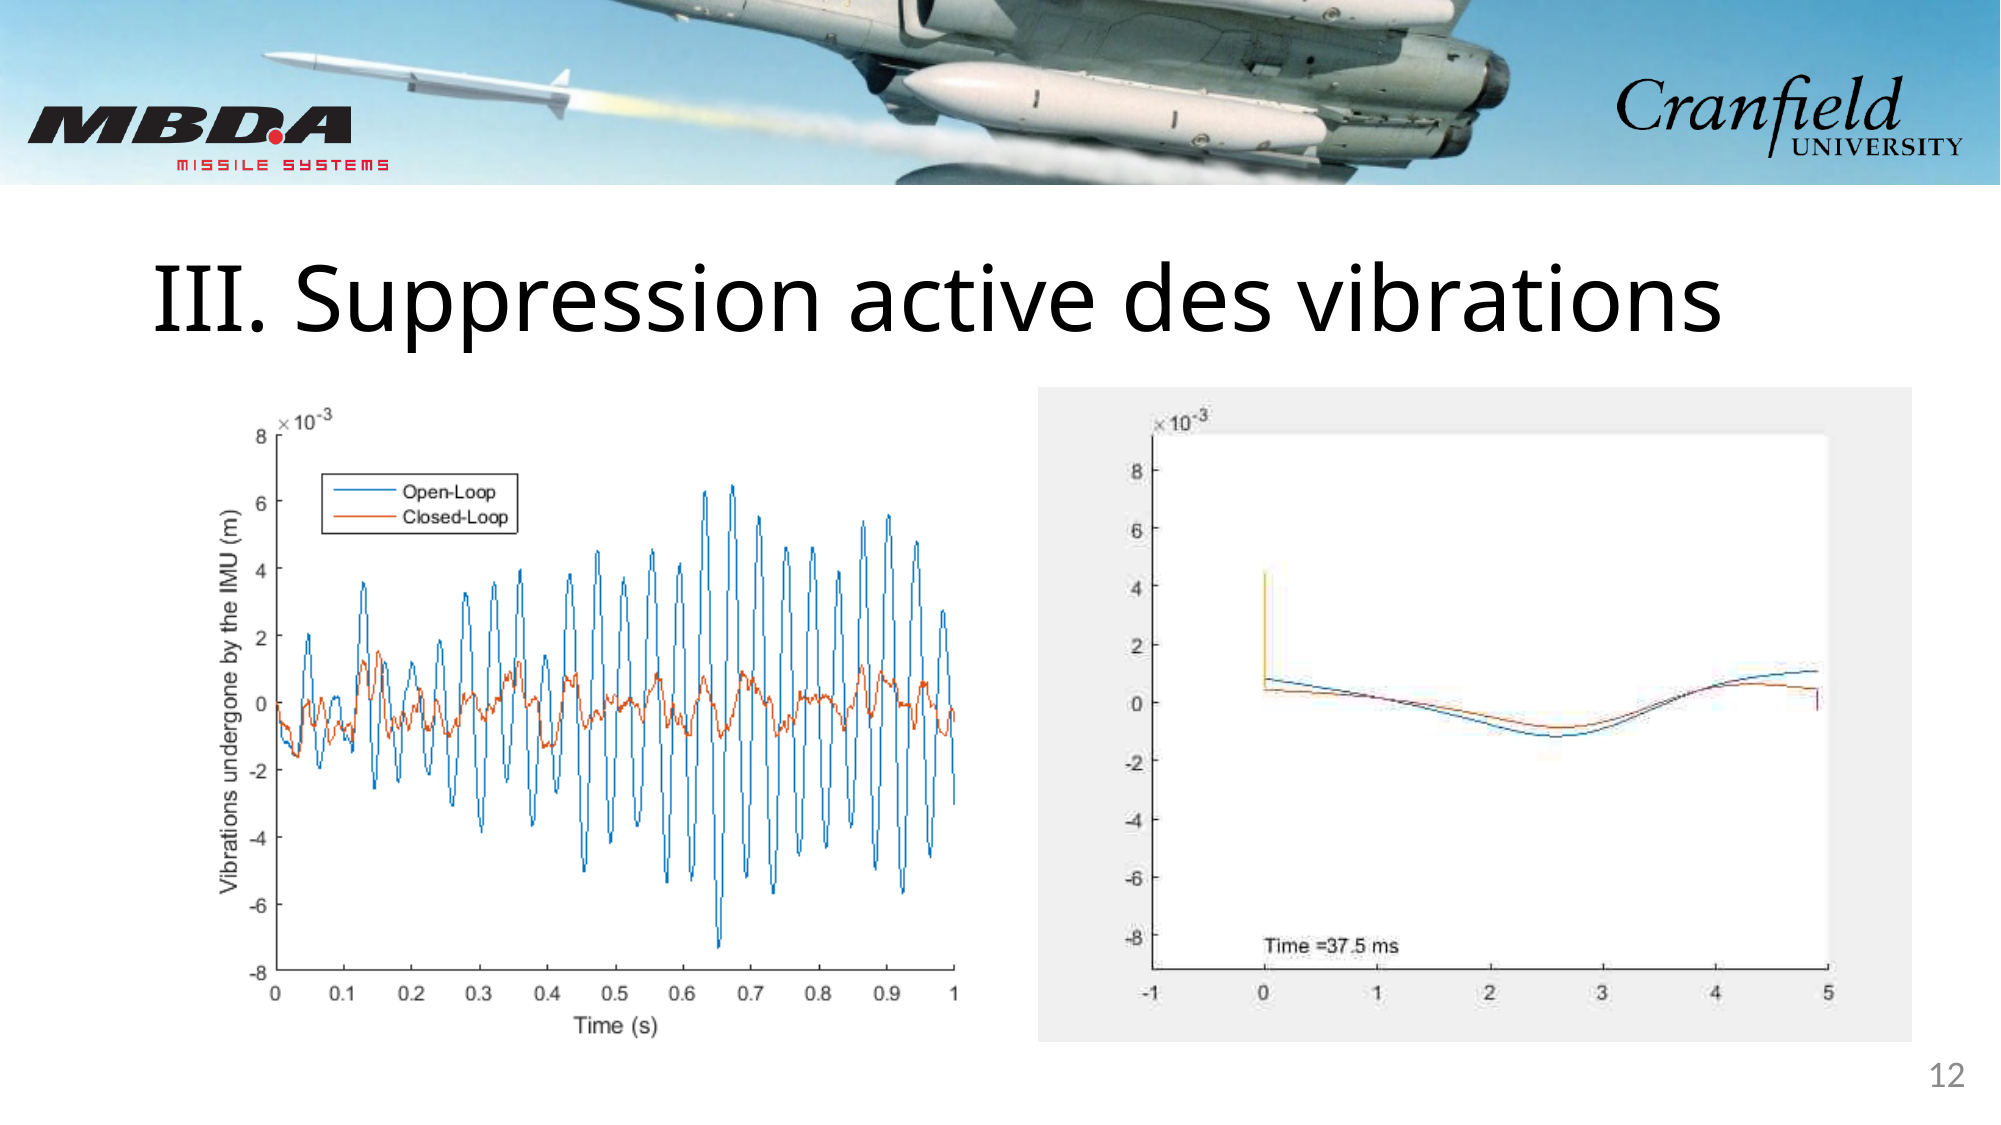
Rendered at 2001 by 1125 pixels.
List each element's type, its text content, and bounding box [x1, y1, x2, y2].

title Suppression active des vibrations [137, 214, 1863, 377]
picture [0, 0, 2000, 185]
picture [162, 386, 1038, 1043]
text_box [1038, 386, 1913, 1043]
slide_number <numéro> [1530, 1042, 1981, 1103]
